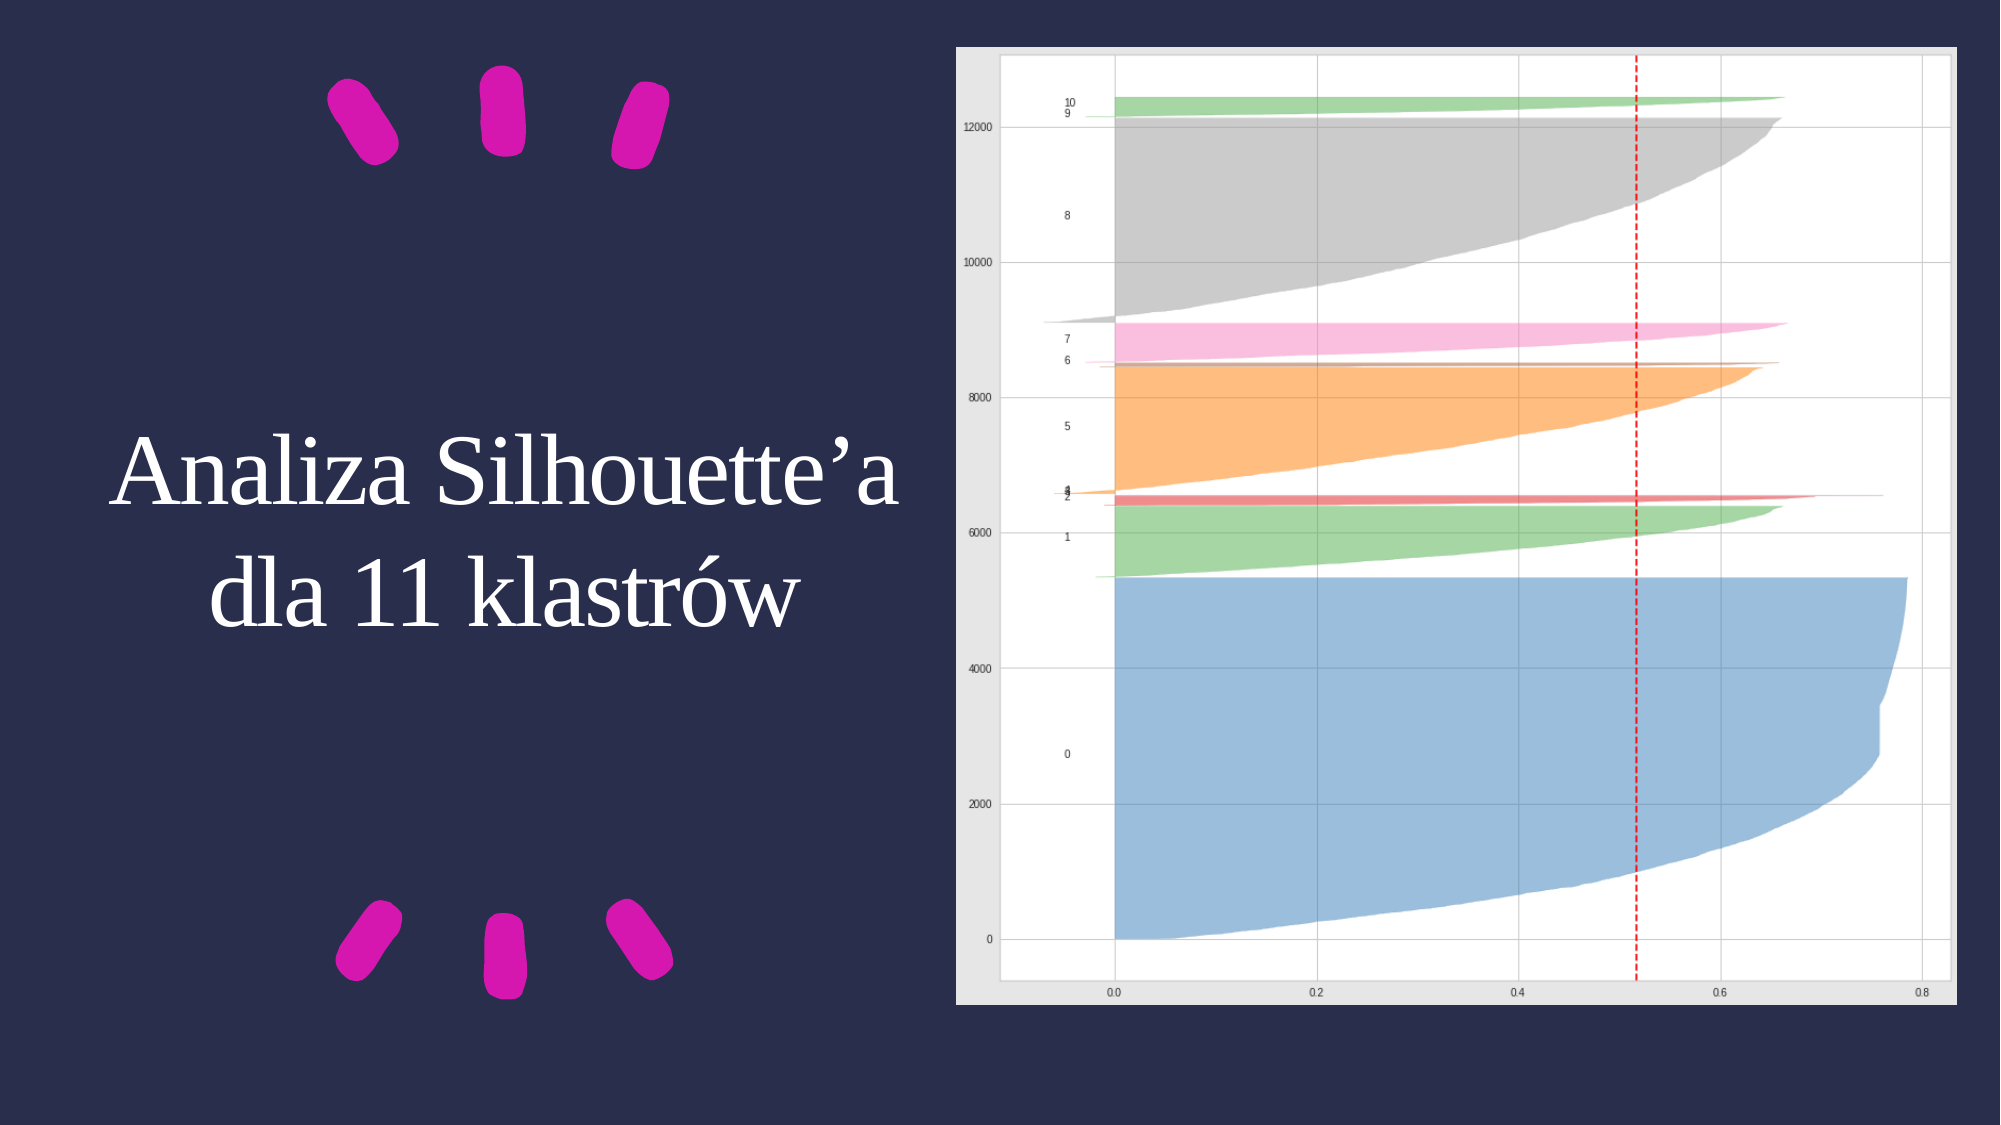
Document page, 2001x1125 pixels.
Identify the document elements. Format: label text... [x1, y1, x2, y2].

picture [956, 47, 1957, 1005]
text_box [0, 0, 2000, 1125]
title Analiza Silhouette’a dla 11 klastrów [93, 323, 917, 647]
